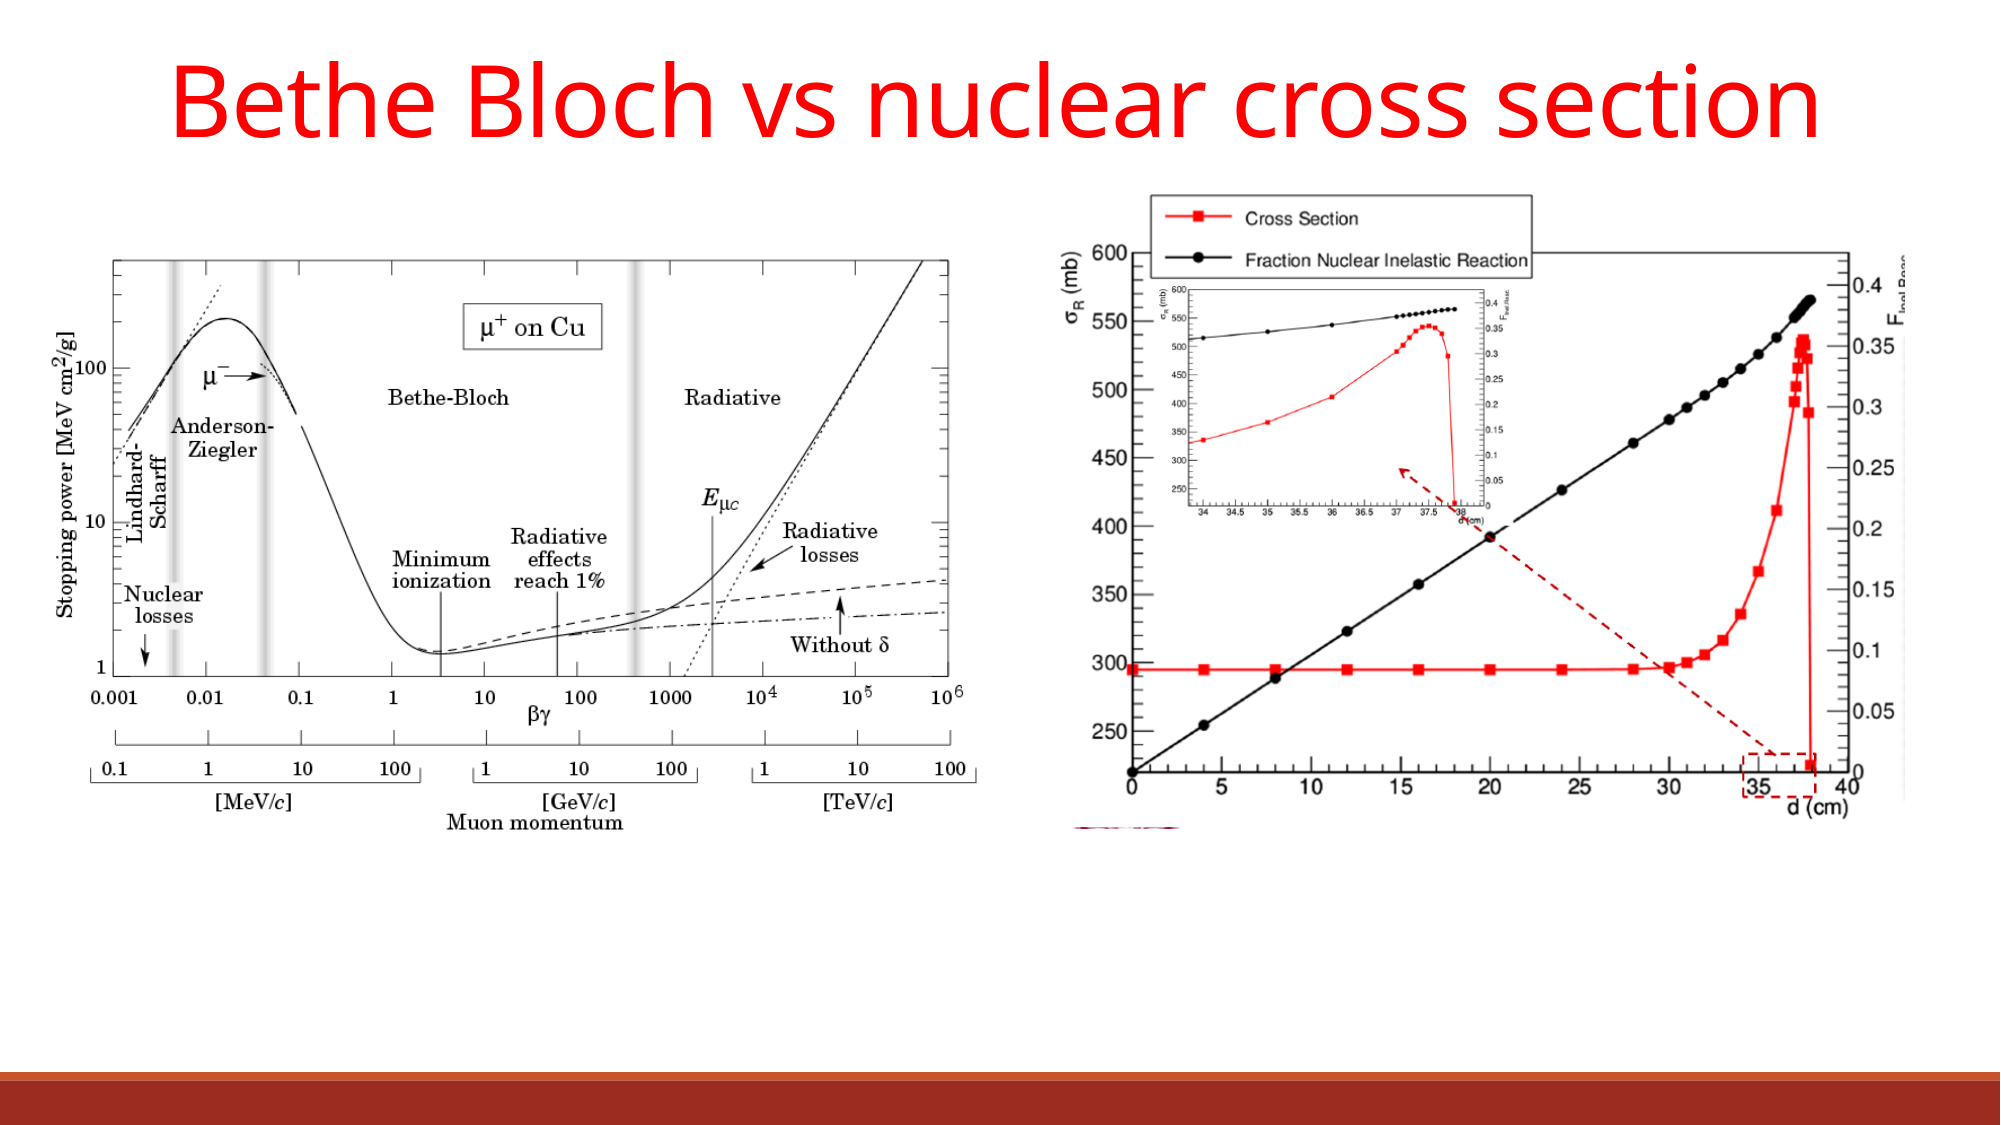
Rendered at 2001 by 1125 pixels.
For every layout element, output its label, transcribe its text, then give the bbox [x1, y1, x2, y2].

picture [1058, 189, 1905, 829]
picture [45, 249, 989, 842]
text_box [0, 1072, 2000, 1125]
text_box Bethe Bloch vs nuclear cross section [0, 35, 2000, 338]
